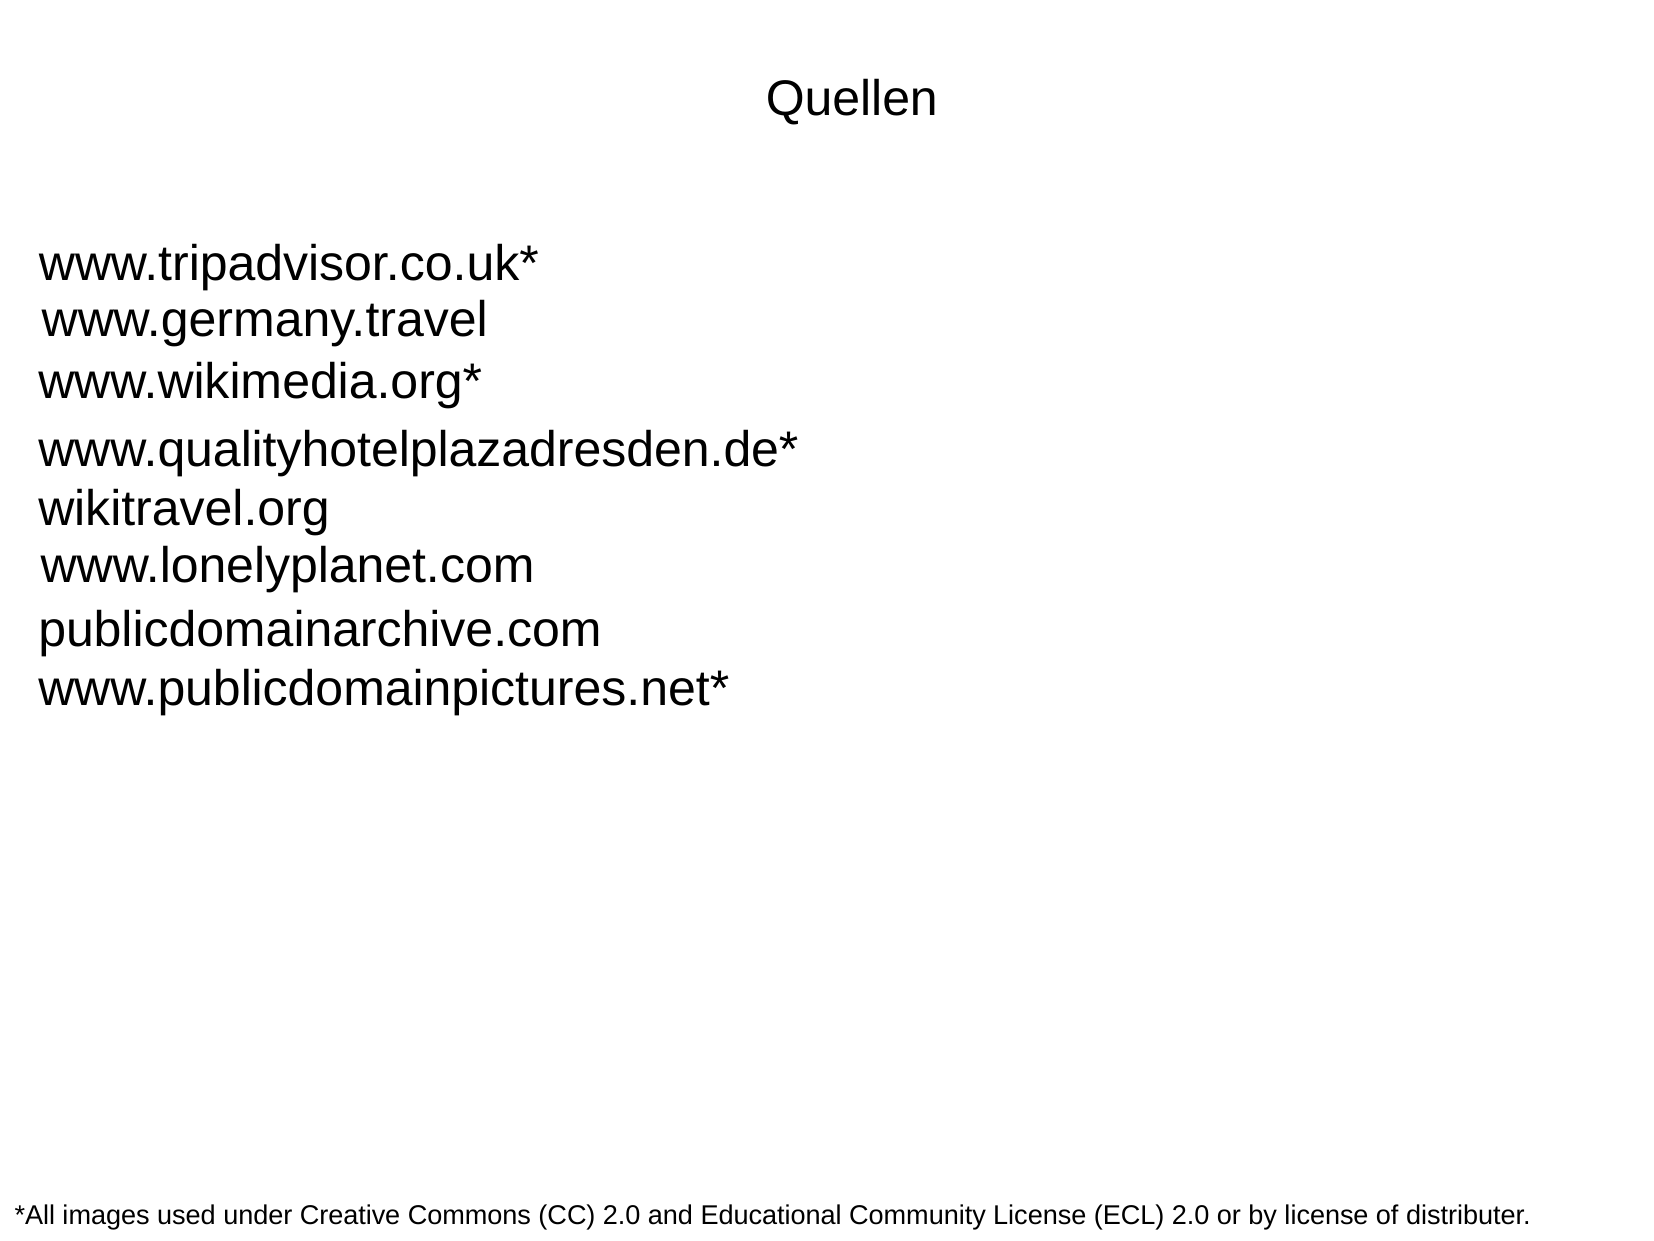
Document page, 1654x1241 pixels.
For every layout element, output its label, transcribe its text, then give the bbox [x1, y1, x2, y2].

text_box wikitravel.org [23, 472, 366, 544]
text_box www.qualityhotelplazadresden.de* [23, 413, 875, 540]
text_box Quellen [751, 62, 993, 189]
text_box www.lonelyplanet.com [25, 530, 686, 594]
text_box www.tripadvisor.co.uk* [24, 228, 650, 355]
text_box publicdomainarchive.com [23, 594, 745, 721]
text_box *All images used under Creative Commons (CC) 2.0 and Educational Community License (ECL) 2.0 or by license of distributer. [0, 1192, 1654, 1241]
text_box www.wikimedia.org* [23, 346, 623, 413]
text_box www.germany.travel [26, 283, 579, 346]
text_box www.publicdomainpictures.net* [23, 653, 851, 780]
